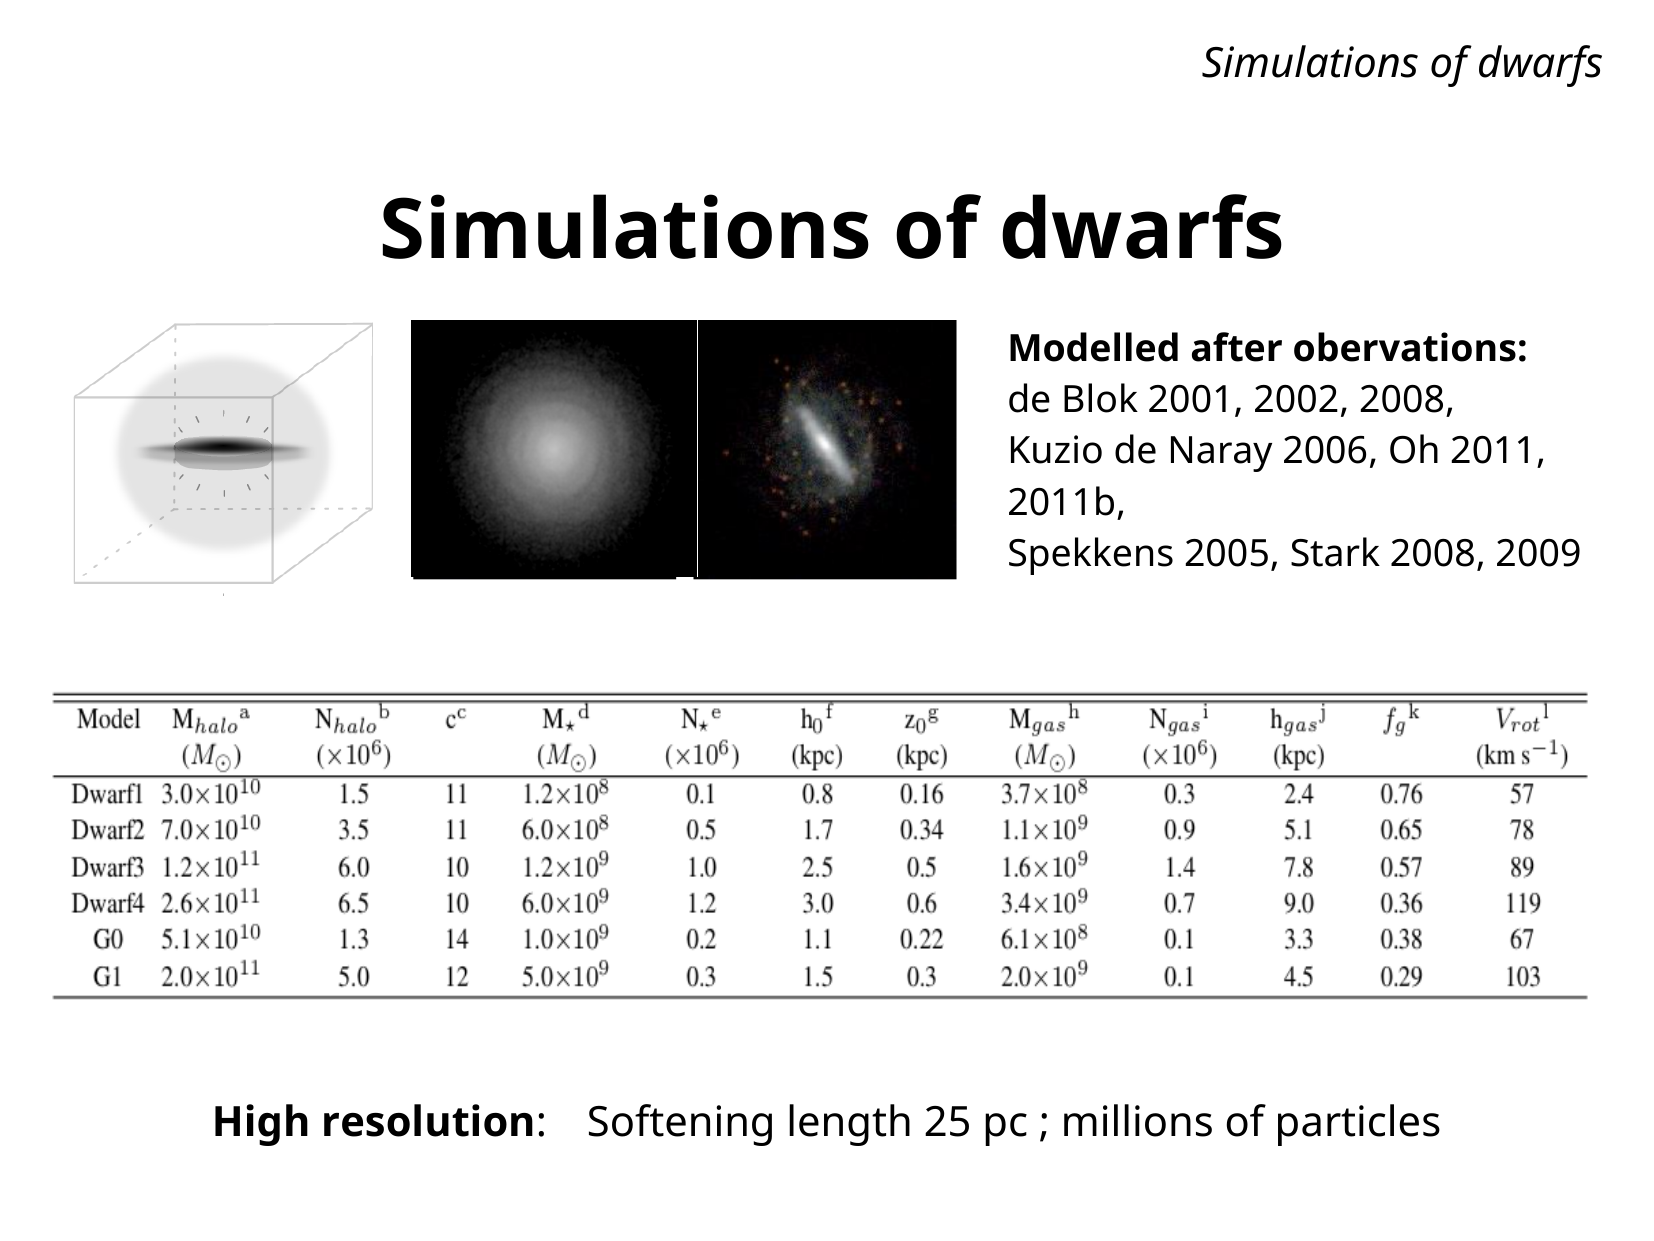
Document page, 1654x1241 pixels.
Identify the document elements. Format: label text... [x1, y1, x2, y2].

title Simulations of dwarfs [150, 165, 1516, 288]
title Simulations of dwarfs [1170, 0, 1636, 123]
title High resolution: Softening length 25 pc ; millions of particles [99, 1063, 1555, 1177]
picture [0, 0, 1654, 1241]
title Modelled after obervations: de Blok 2001, 2002, 2008, Kuzio de Naray 2006, Oh 2011, 2011b, Spekkens 2005, Stark 2008, 2009 [1007, 318, 1608, 581]
